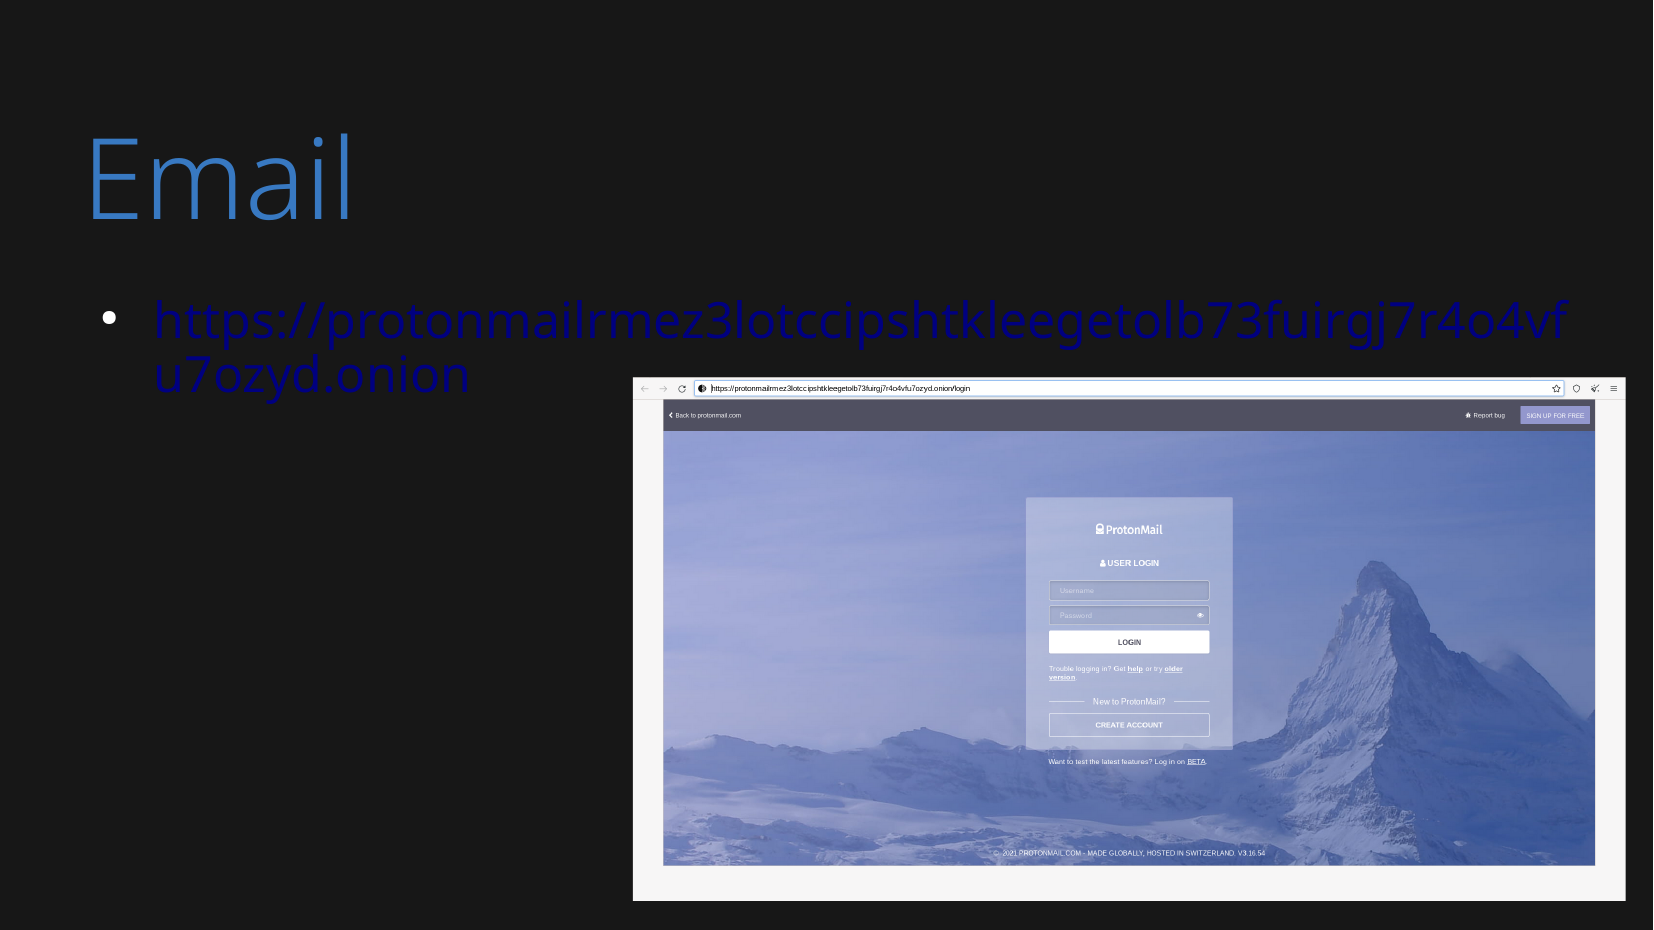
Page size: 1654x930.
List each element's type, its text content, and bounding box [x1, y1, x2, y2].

title Email [82, 60, 1653, 253]
picture [632, 377, 1626, 901]
list https://protonmailrmez3lotccipshtkleegetolb73fuirgj7r4o4vfu7ozyd.onion [82, 285, 1571, 795]
